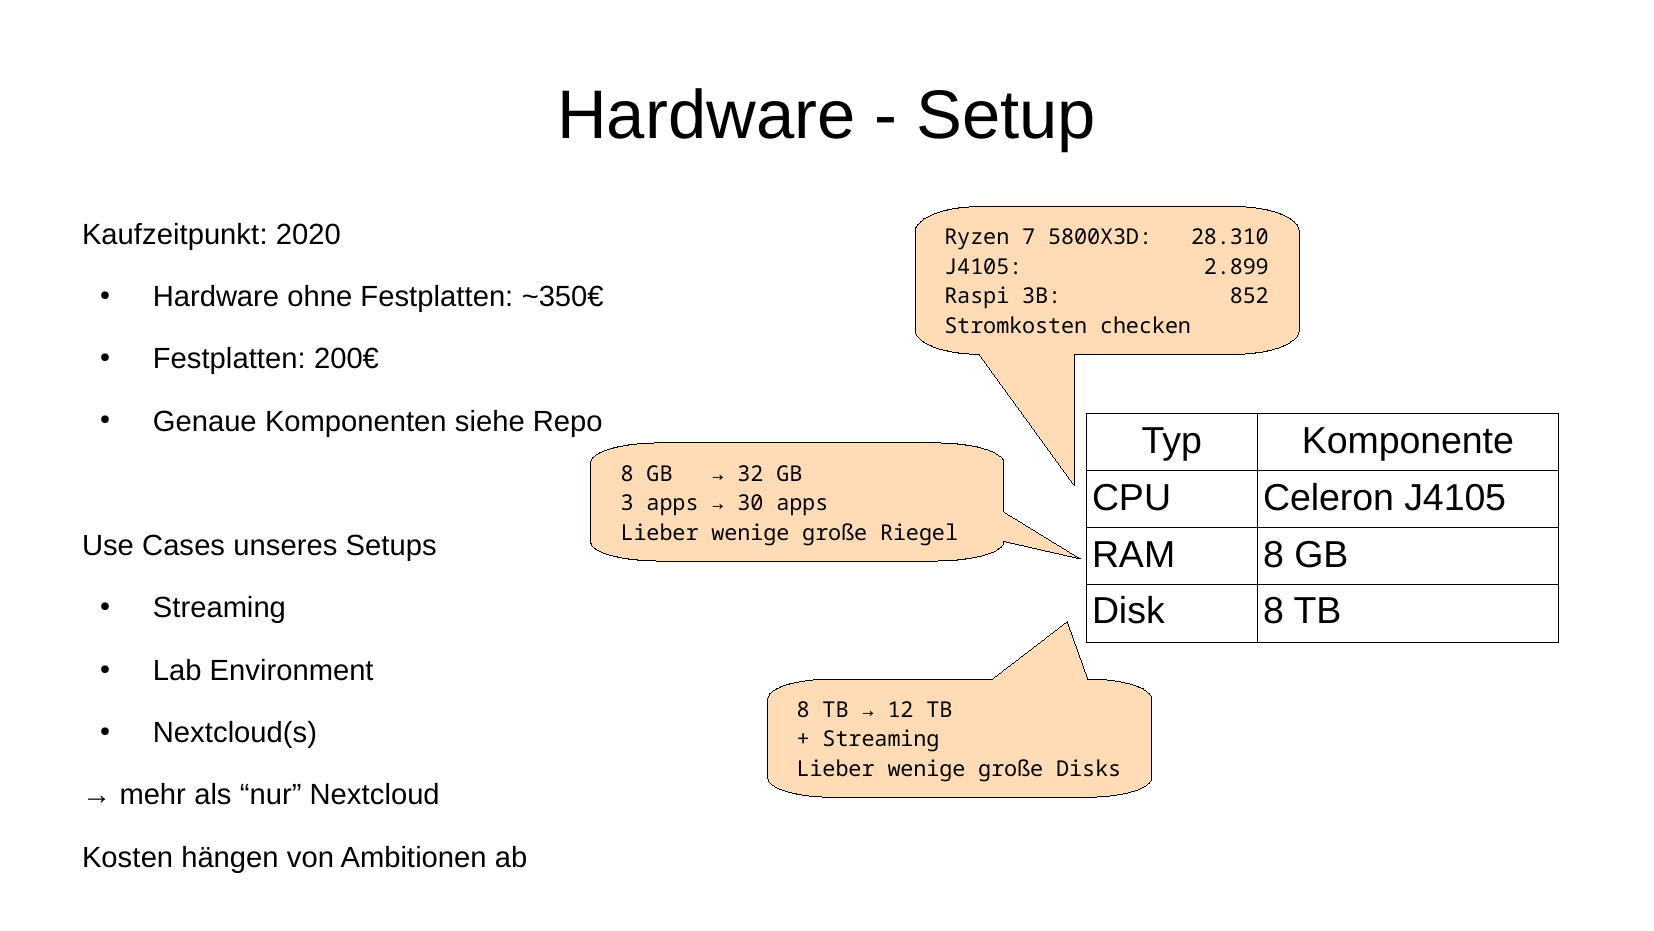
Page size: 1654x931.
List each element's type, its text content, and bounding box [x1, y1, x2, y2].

table_cell RAM [1087, 528, 1257, 584]
title Hardware - Setup [82, 37, 1571, 193]
table_cell 8 TB [1258, 585, 1558, 642]
text_box 8 TB → 12 TB + Streaming Lieber wenige große Disks [767, 621, 1152, 798]
table_cell Celeron J4105 [1258, 471, 1558, 527]
table_cell CPU [1087, 471, 1257, 527]
list Kaufzeitpunkt: 2020 Hardware ohne Festplatten: ~350€ Festplatten: 200€ Genaue Komponenten siehe Repo Use Cases unseres Setups Streaming Lab Environment Nextcloud(s) → mehr als “nur” Nextcloud Kosten hängen von Ambitionen ab [82, 217, 1571, 886]
table_header Typ [1087, 414, 1257, 470]
text_box Ryzen 7 5800X3D: 28.310 J4105: 2.899 Raspi 3B: 852 Stromkosten checken [915, 206, 1300, 486]
table_cell Disk [1087, 585, 1257, 642]
table_header Komponente [1258, 414, 1558, 470]
text_box 8 GB → 32 GB 3 apps → 30 apps Lieber wenige große Riegel [590, 442, 1081, 562]
table_cell 8 GB [1258, 528, 1558, 584]
